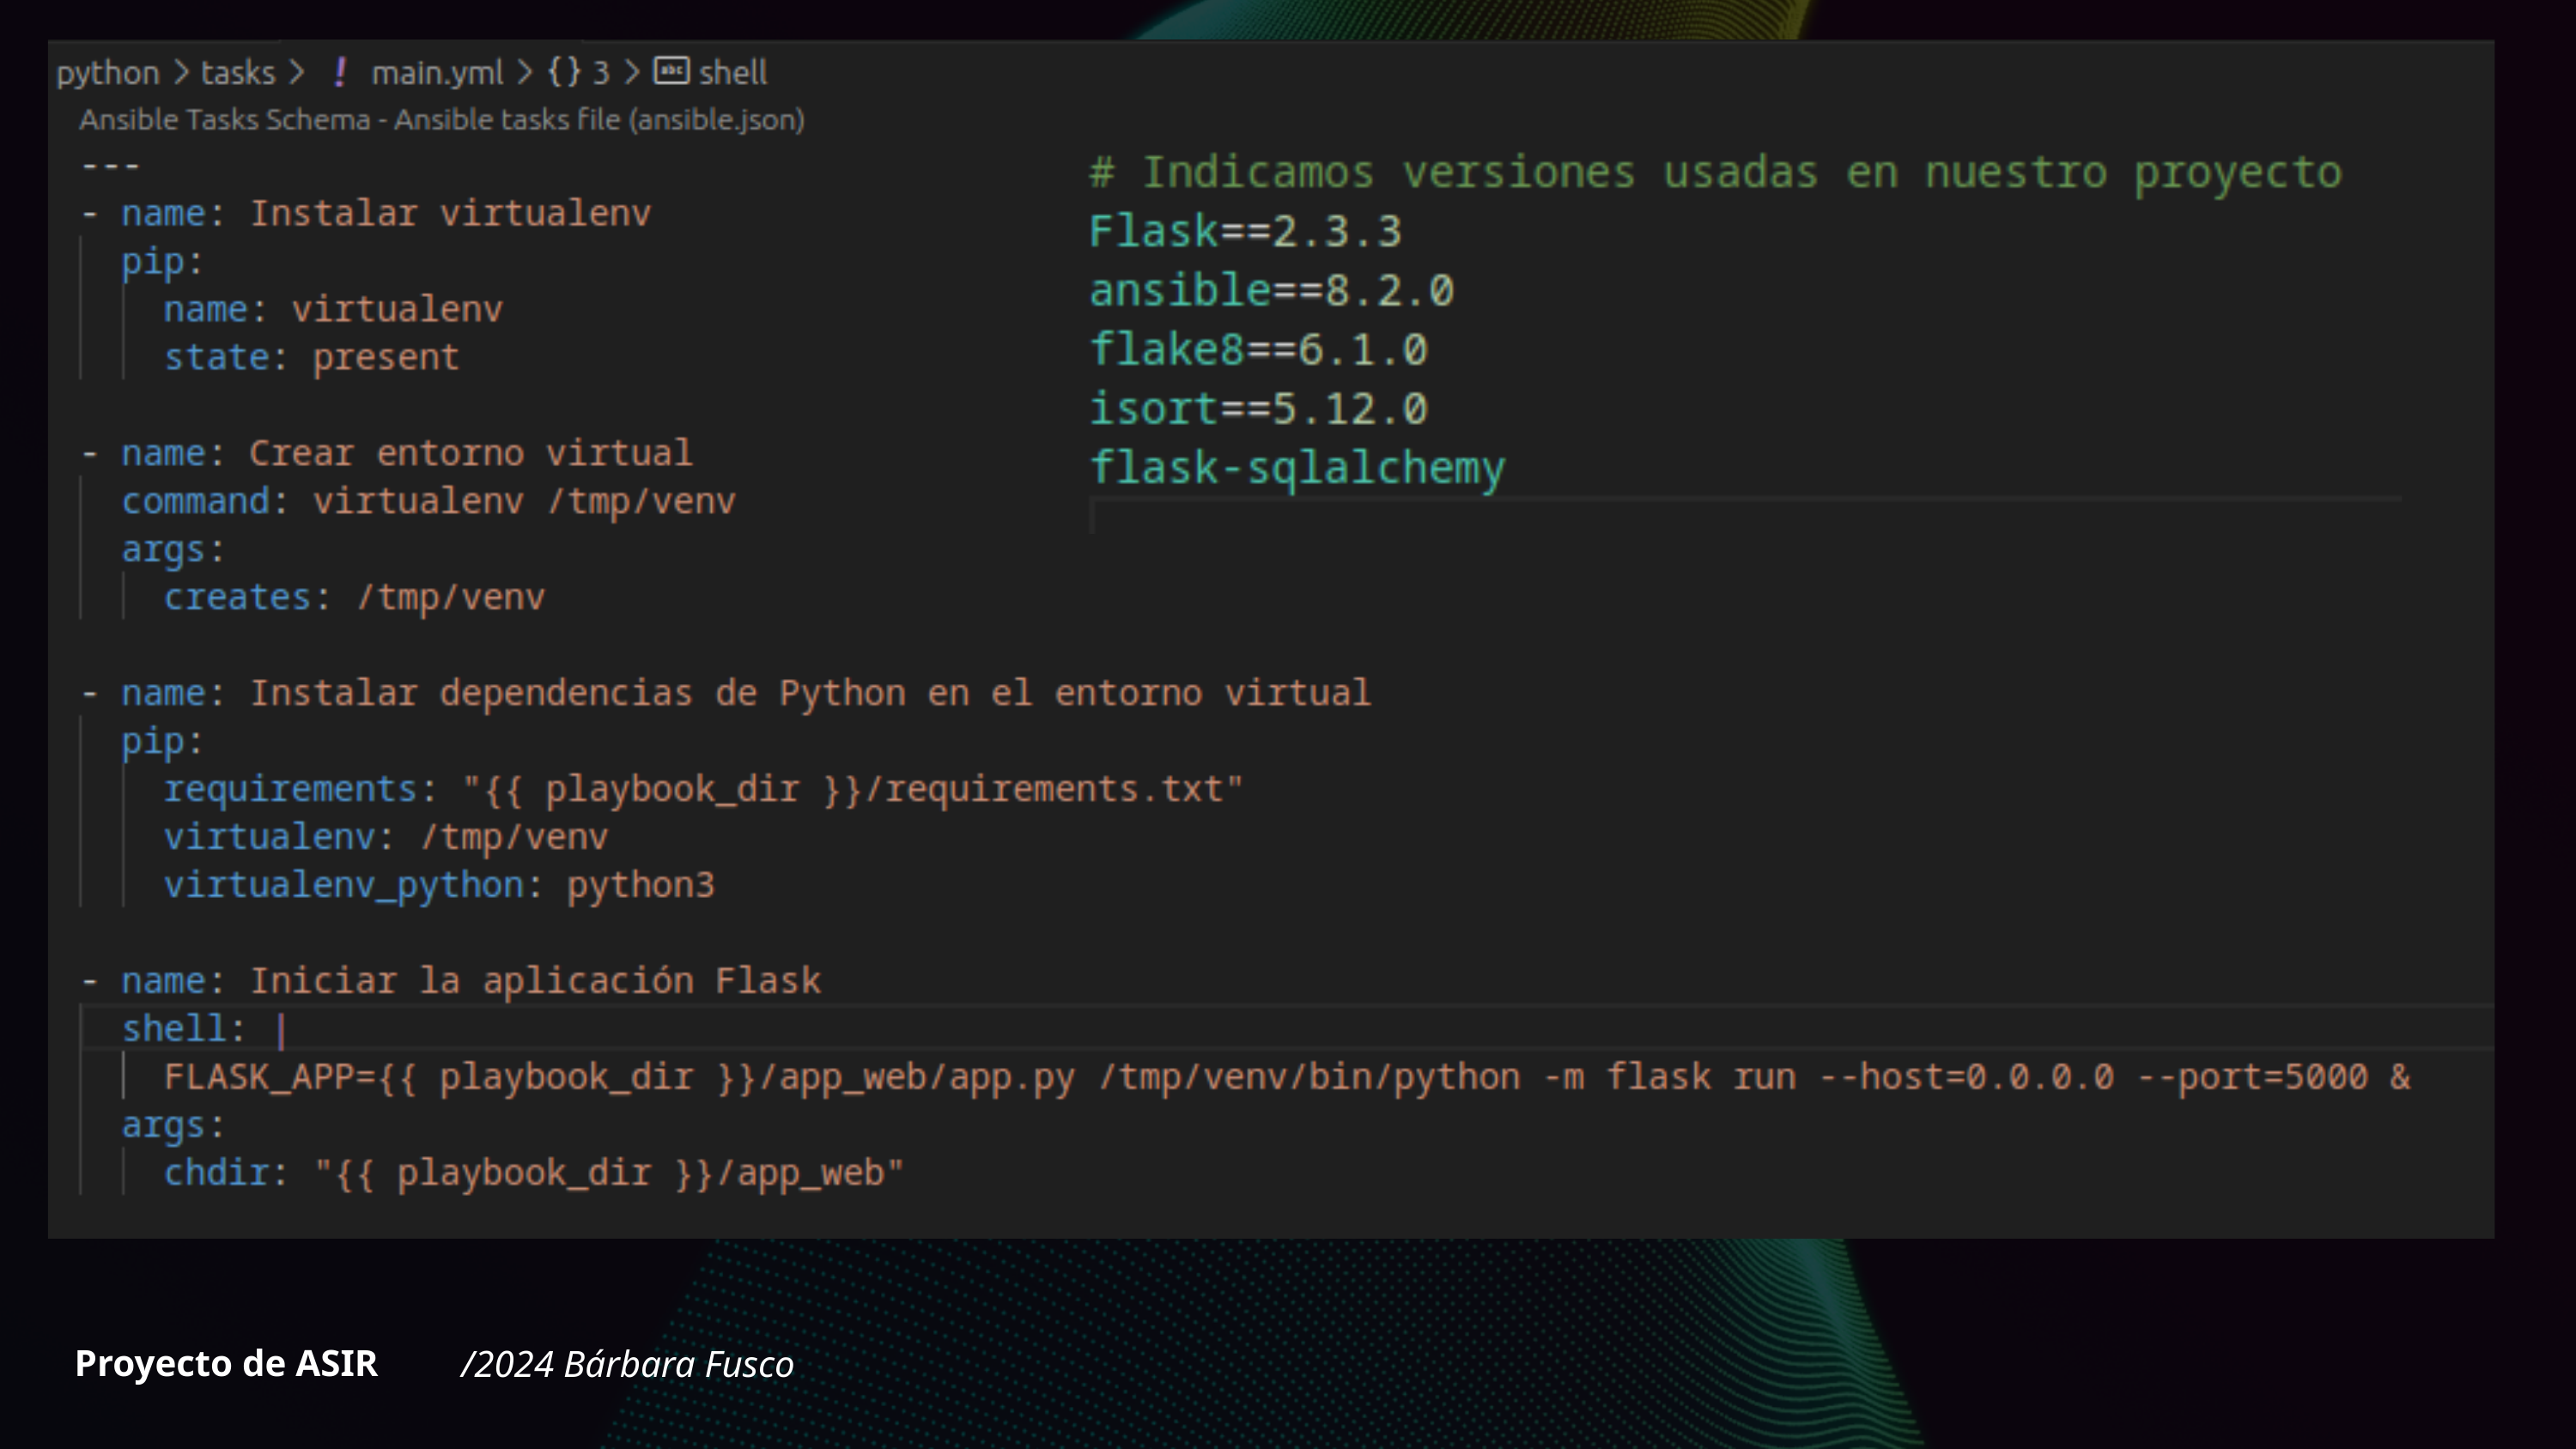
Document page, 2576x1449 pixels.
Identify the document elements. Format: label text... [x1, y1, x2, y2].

text_box [0, 0, 2576, 1449]
text_box Proyecto de ASIR [74, 1344, 461, 1385]
text_box /2024 Bárbara Fusco [461, 1344, 1030, 1385]
